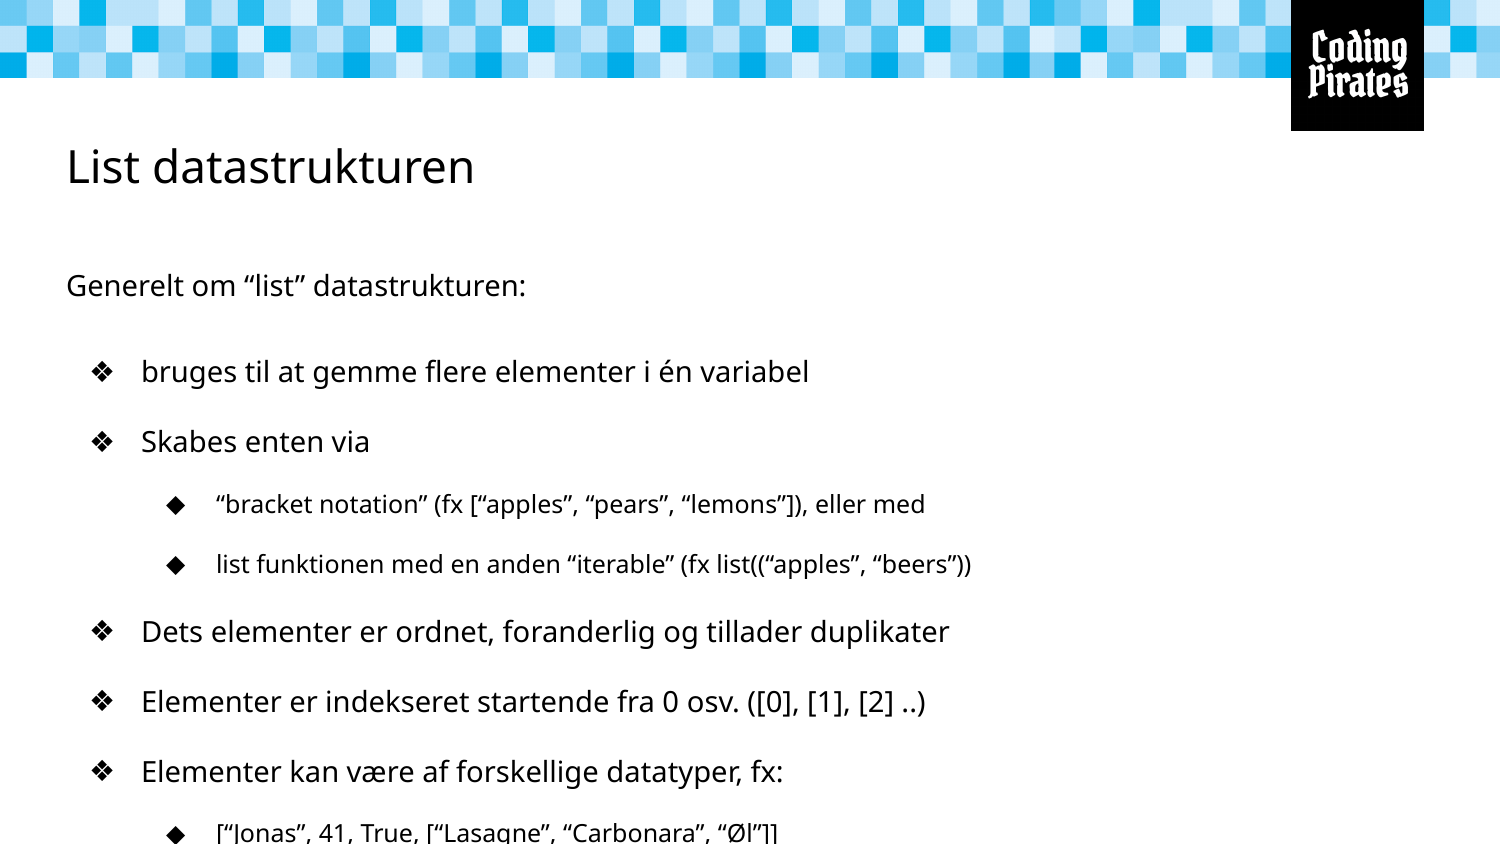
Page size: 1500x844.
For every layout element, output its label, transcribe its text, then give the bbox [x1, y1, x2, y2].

list Generelt om “list” datastrukturen: bruges til at gemme flere elementer i én variabel Skabes enten via “bracket notation” (fx [“apples”, “pears”, “lemons”]), eller med list funktionen med en anden “iterable” (fx list((“apples”, “beers”)) Dets elementer er ordnet, foranderlig og tillader duplikater Elementer er indekseret startende fra 0 osv. ([0], [1], [2] ..) Elementer kan være af forskellige datatyper, fx: [“Jonas”, 41, True, [“Lasagne”, “Carbonara”, “Øl”]] [51, 216, 1449, 821]
title List datastrukturen [51, 123, 1223, 216]
picture [1291, 0, 1424, 131]
picture [0, 0, 1056, 78]
